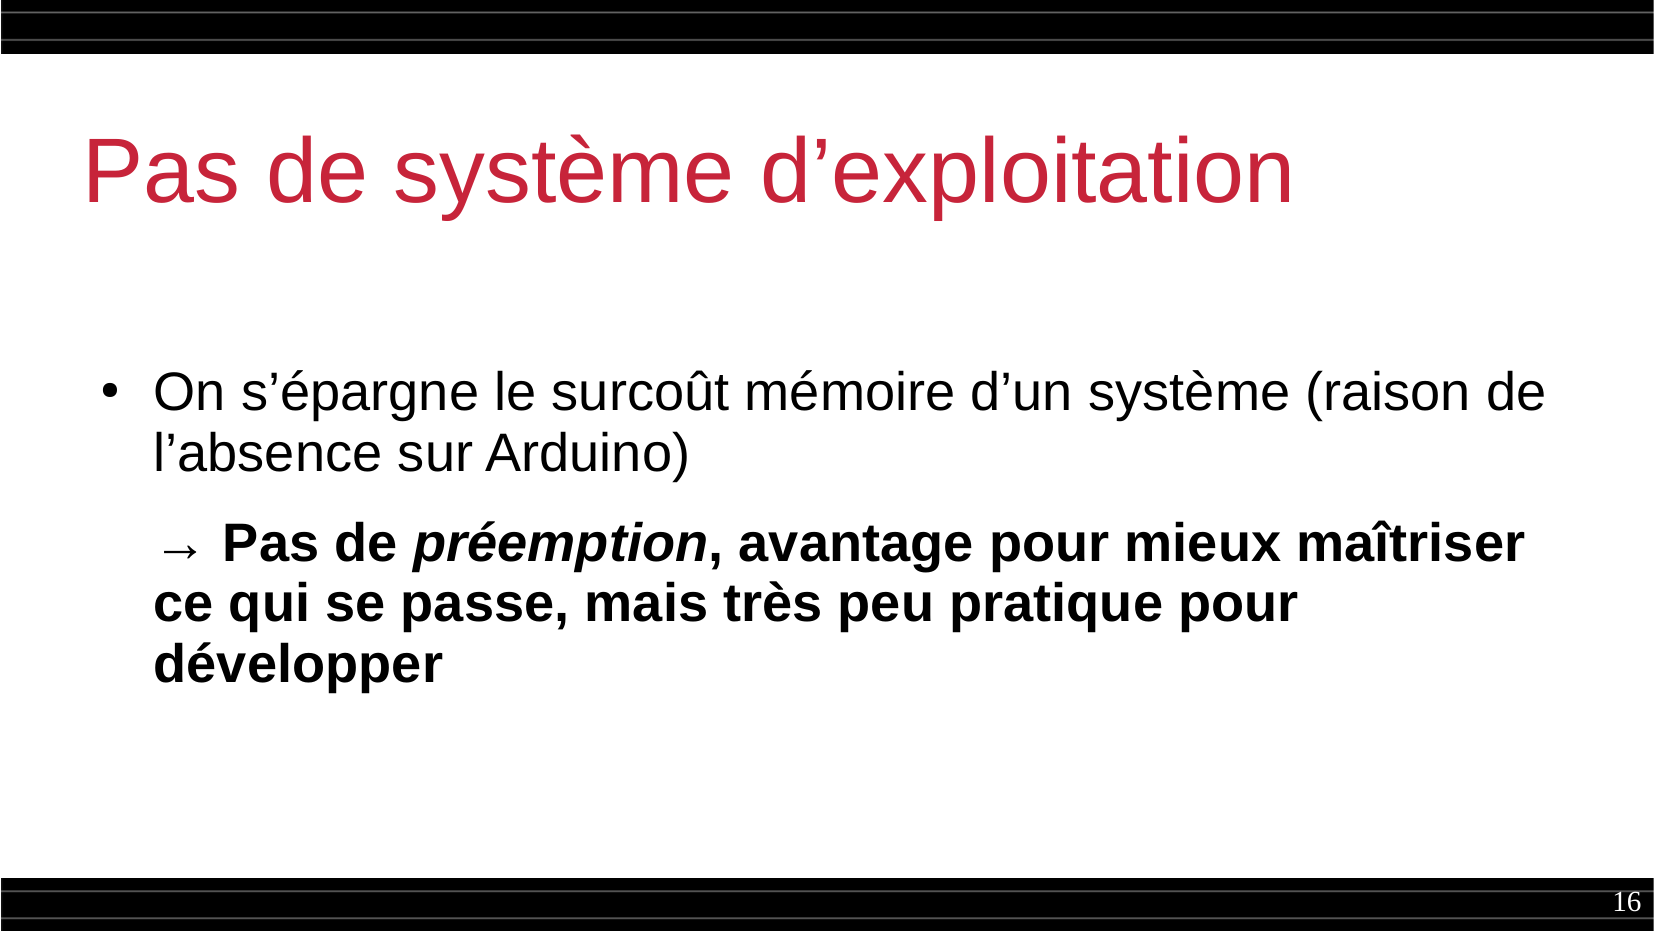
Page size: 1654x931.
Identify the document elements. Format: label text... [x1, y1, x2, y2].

title Pas de système d’exploitation [82, 92, 1571, 249]
list On s’épargne le surcoût mémoire d’un système (raison de l’absence sur Arduino) → Pas de préemption, avantage pour mieux maîtriser ce qui se passe, mais très peu pratique pour développer [82, 271, 1571, 758]
picture [1, 0, 1654, 54]
picture [1, 878, 1654, 931]
